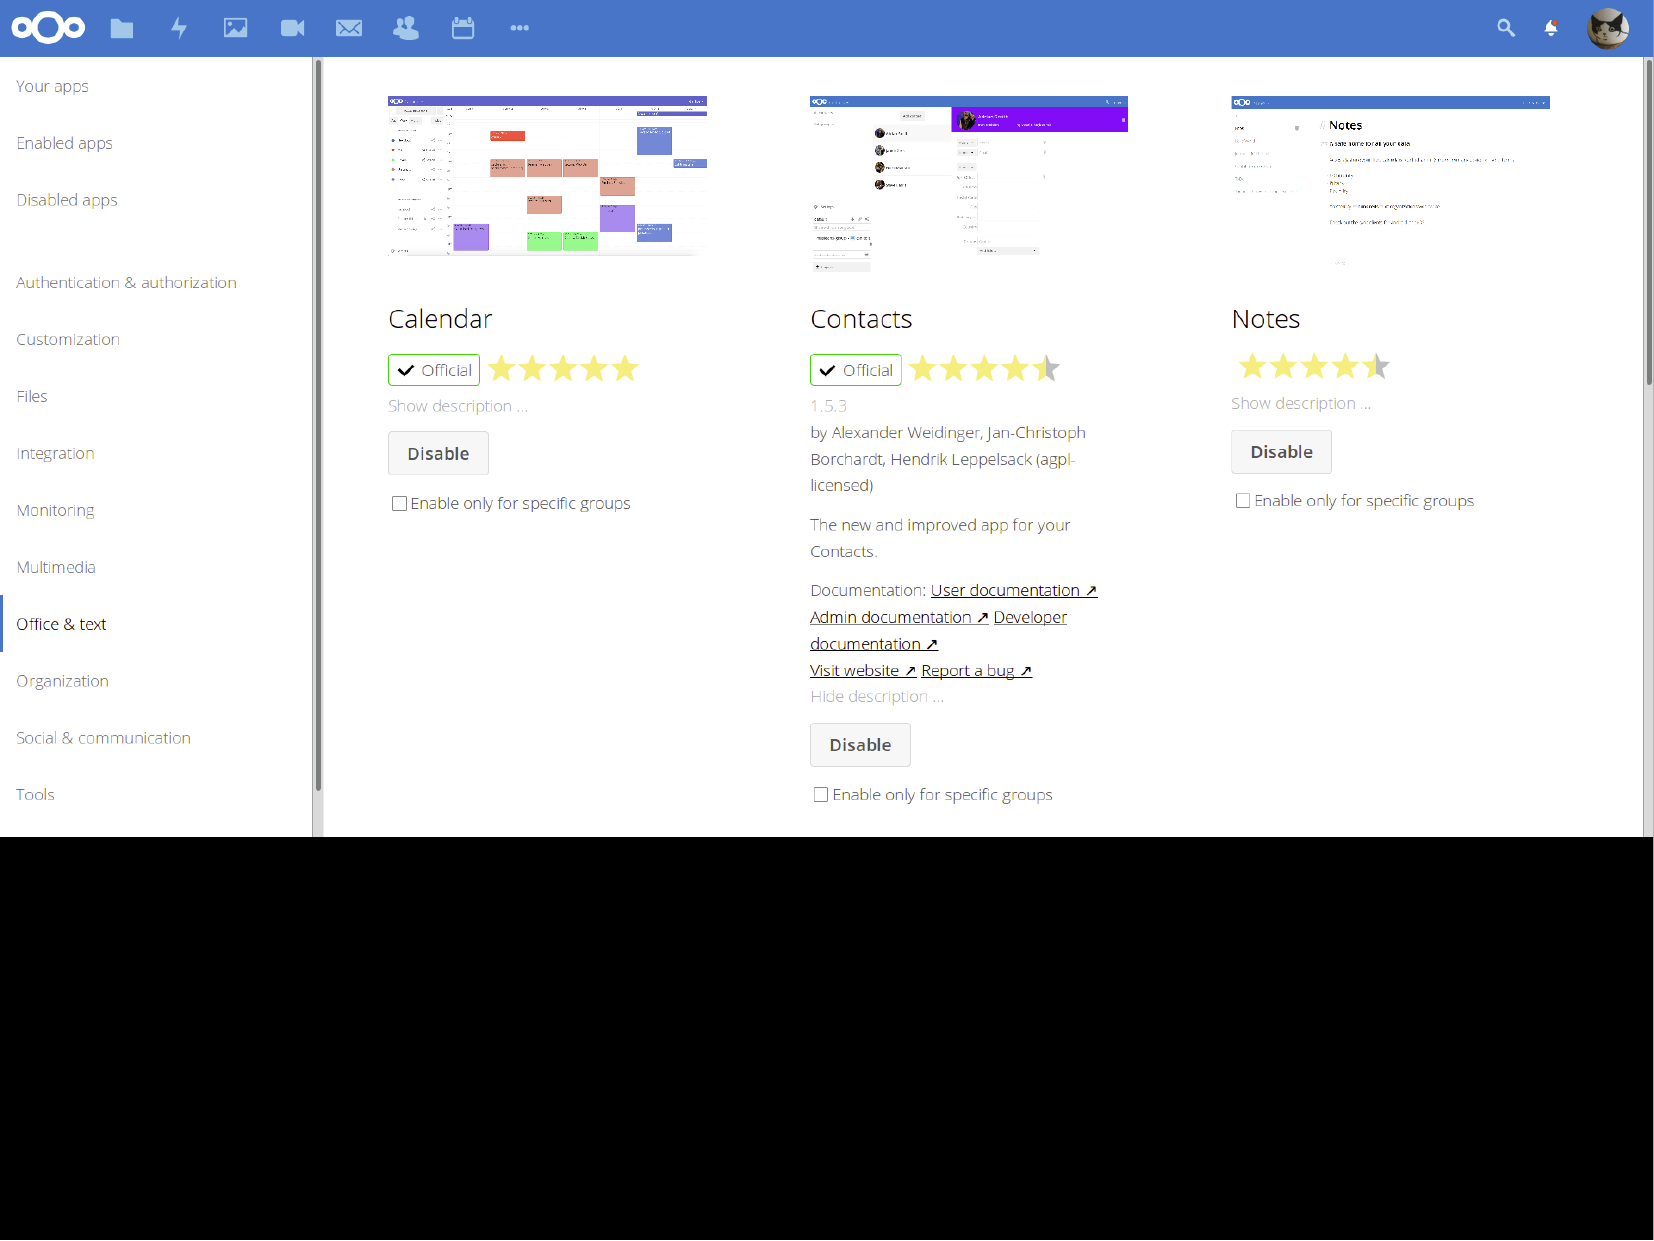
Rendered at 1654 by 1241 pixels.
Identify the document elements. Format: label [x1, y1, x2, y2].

picture [0, 0, 1654, 838]
